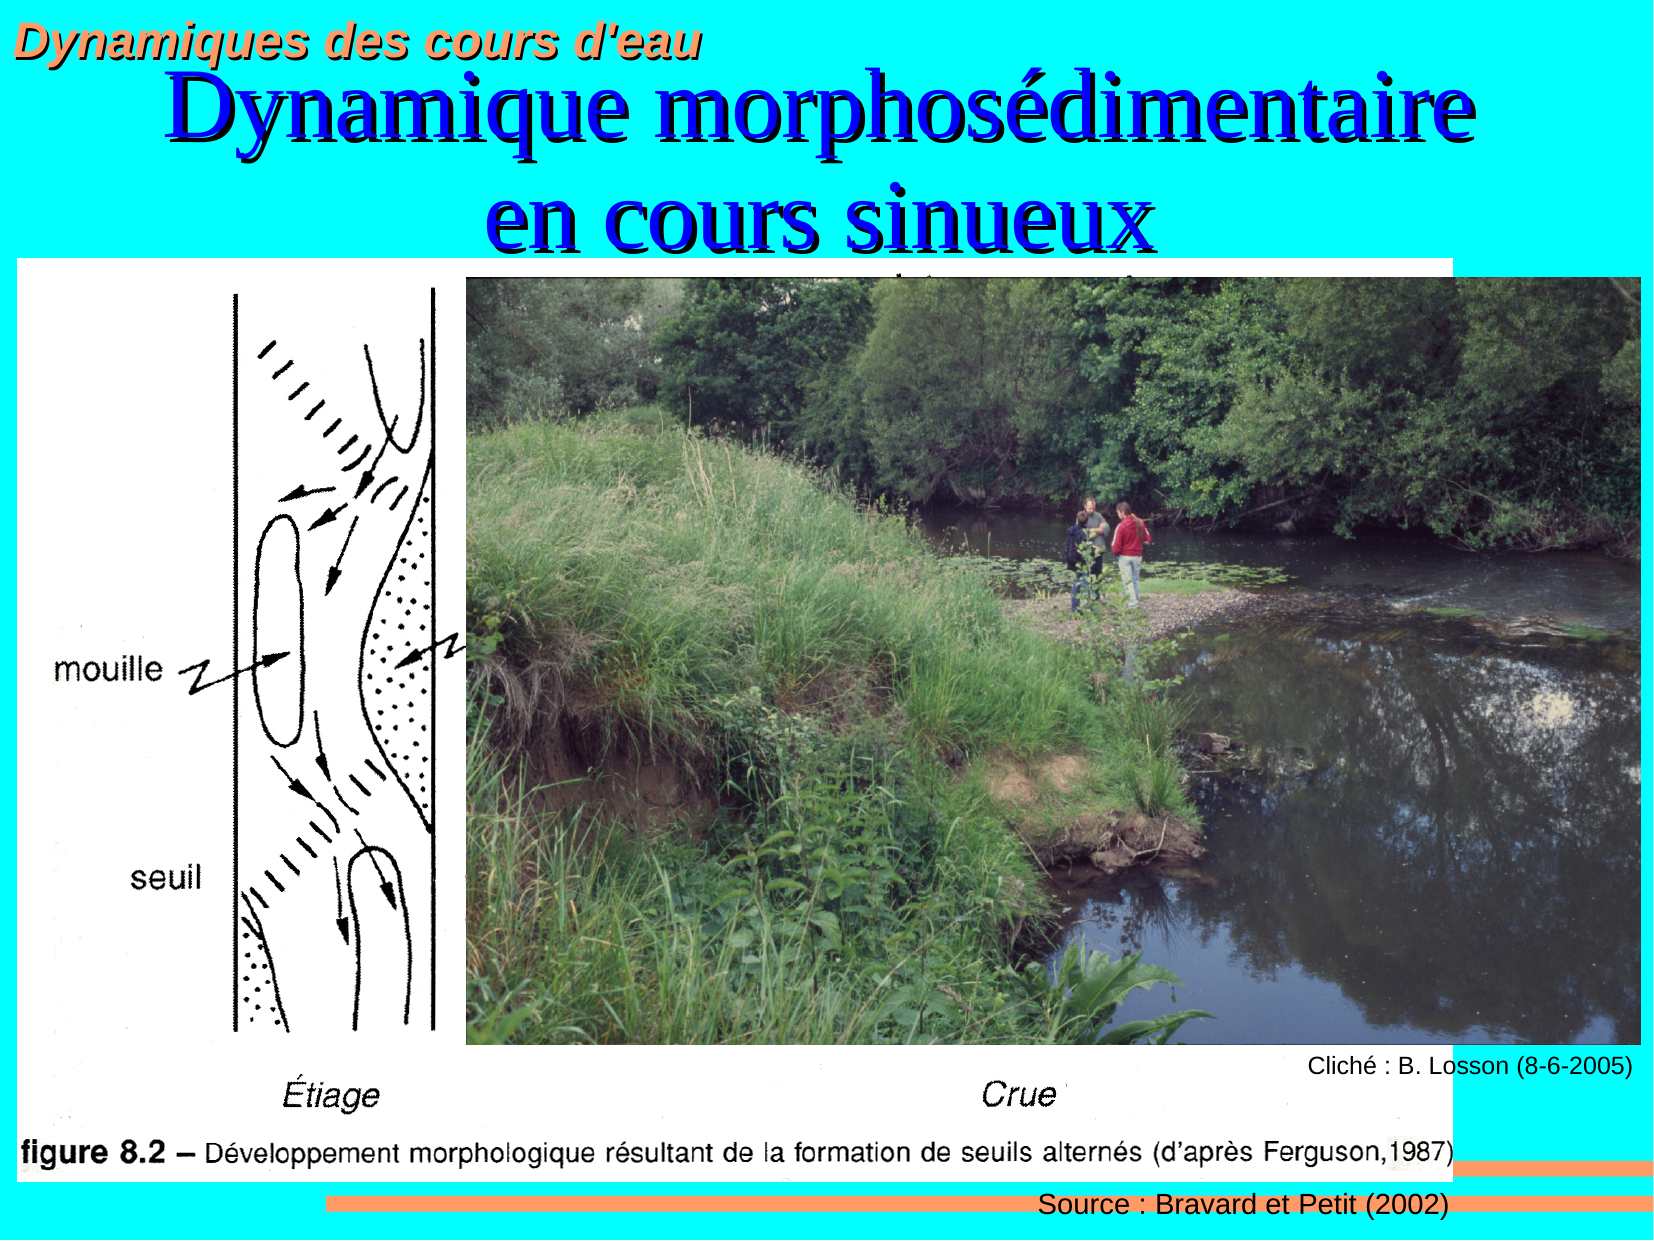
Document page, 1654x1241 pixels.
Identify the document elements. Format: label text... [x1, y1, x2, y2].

title Dynamiques des cours d'eau [5, 4, 709, 77]
text_box Source : Bravard et Petit (2002) [1022, 1180, 1465, 1229]
text_box Cliché : B. Losson (8-6-2005) [1292, 1044, 1649, 1088]
text_box Dynamique morphosédimentaire en cours sinueux [147, 41, 1518, 277]
picture [17, 258, 1641, 1182]
